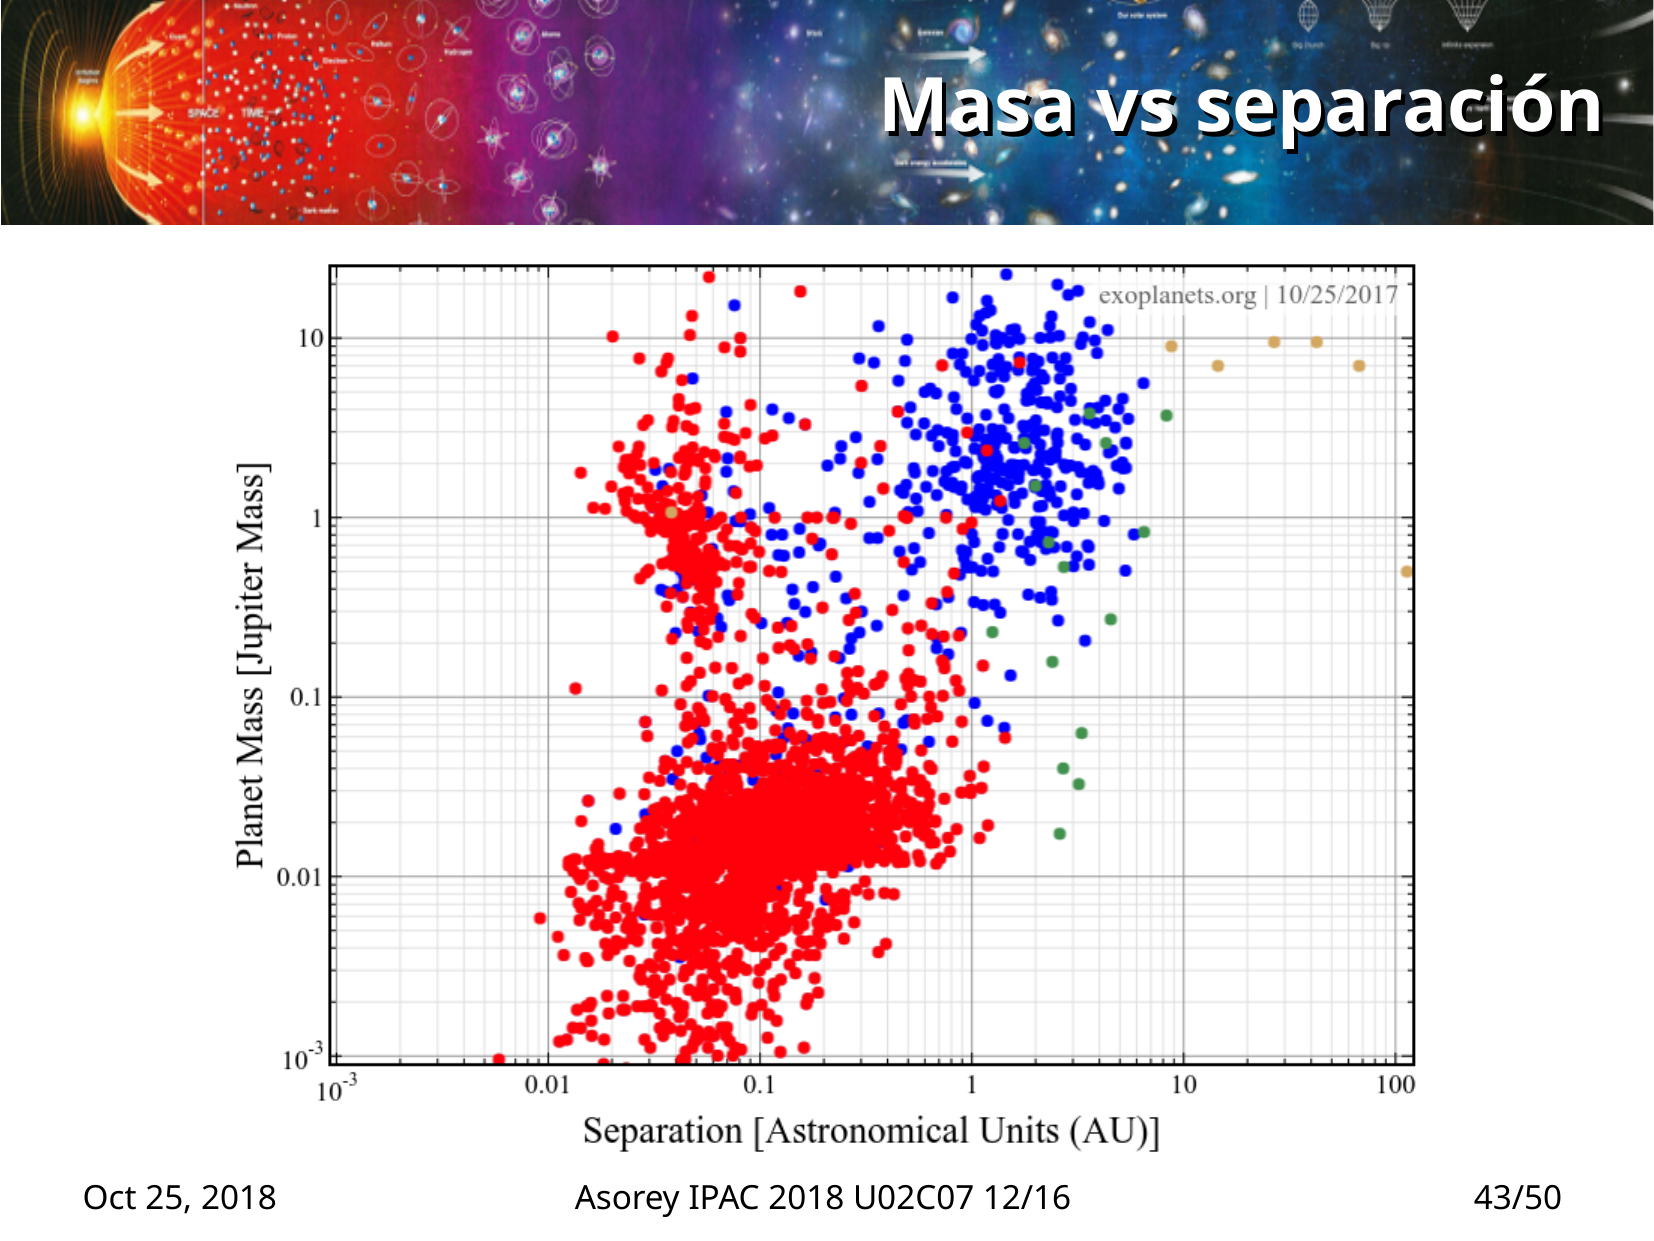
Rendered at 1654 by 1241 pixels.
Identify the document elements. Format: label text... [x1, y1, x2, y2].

title Masa vs separación [45, 15, 1606, 191]
picture [225, 254, 1426, 1156]
picture [1, 0, 1654, 225]
